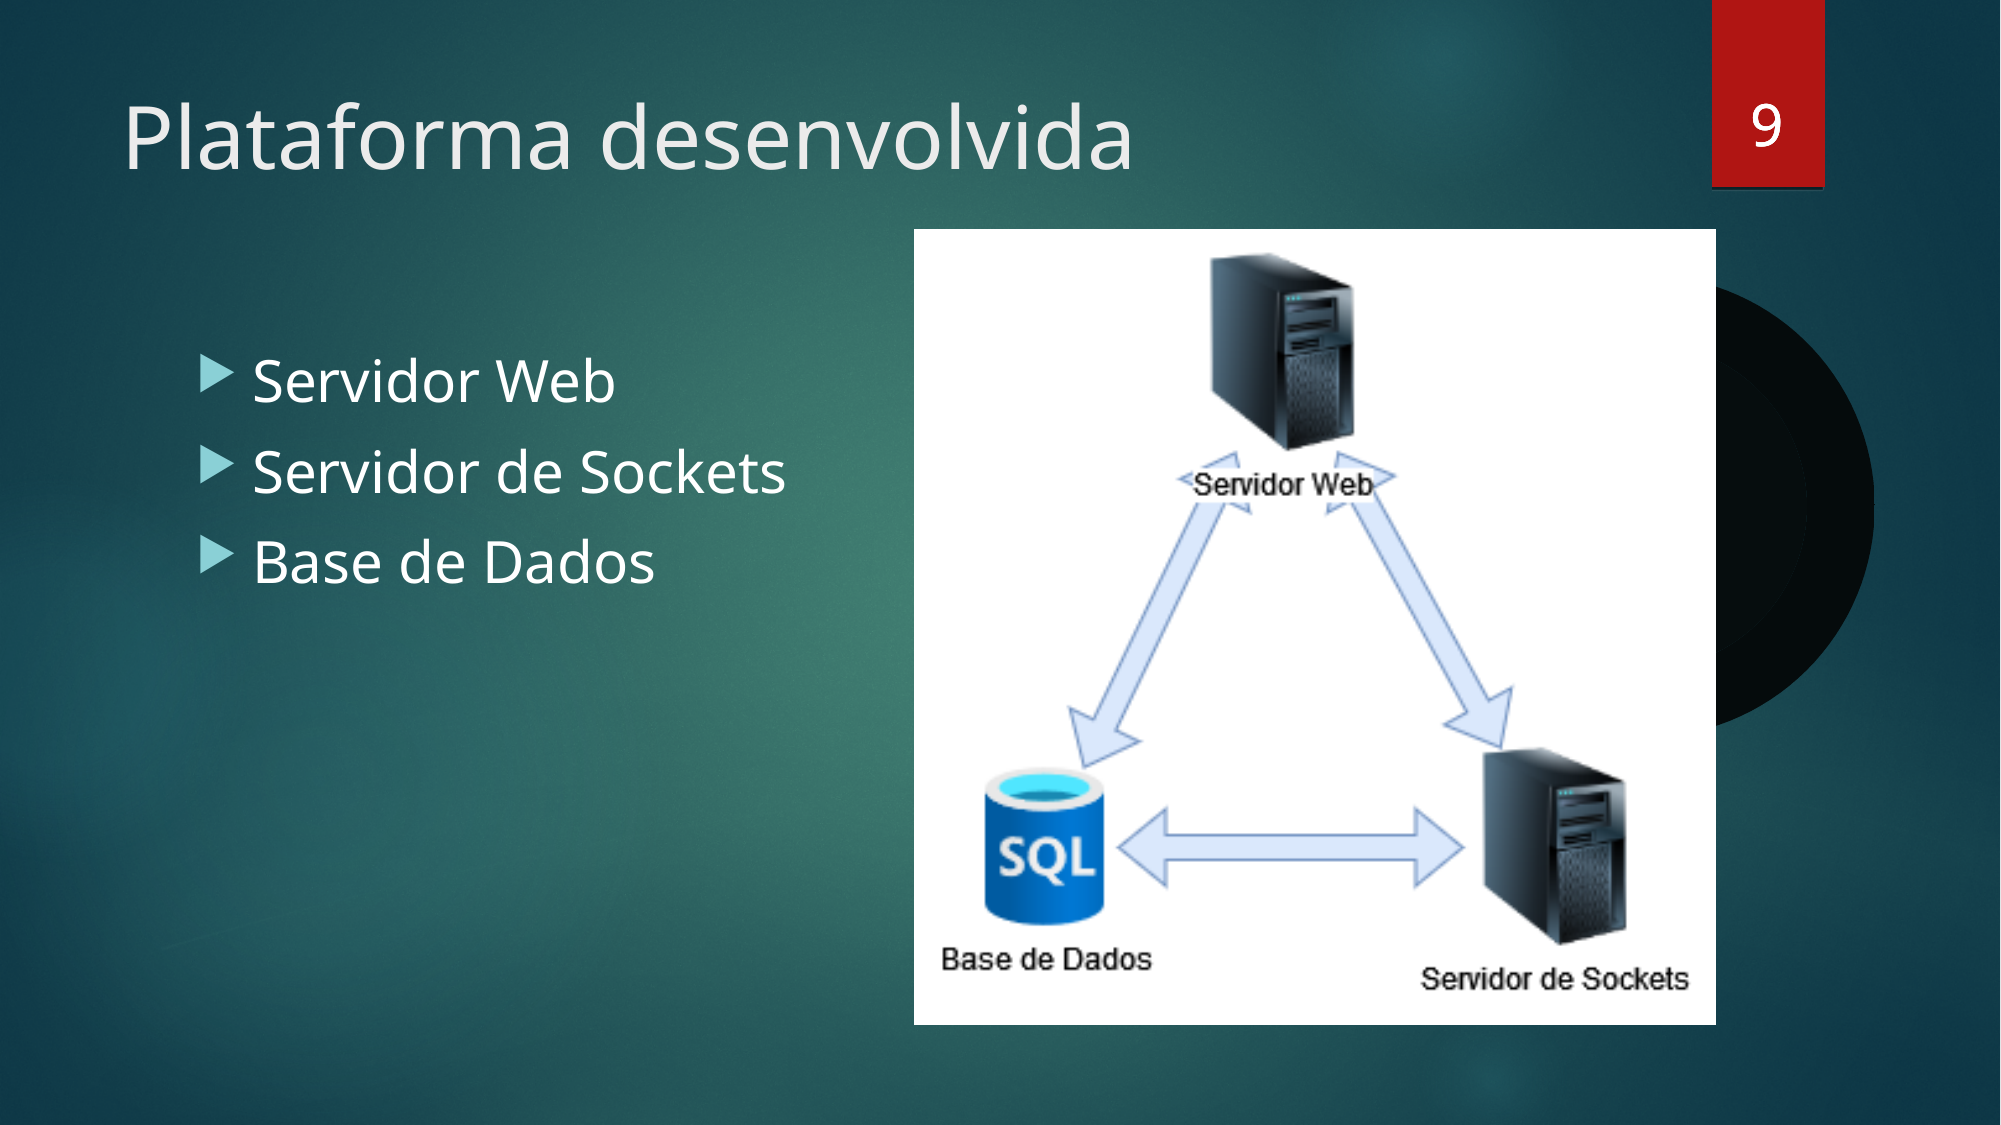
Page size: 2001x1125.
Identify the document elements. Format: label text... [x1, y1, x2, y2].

list Servidor Web Servidor de Sockets Base de Dados [181, 336, 914, 1026]
title Plataforma desenvolvida [106, 74, 1649, 305]
picture [914, 229, 1716, 1026]
text_box [1698, 48, 1836, 175]
